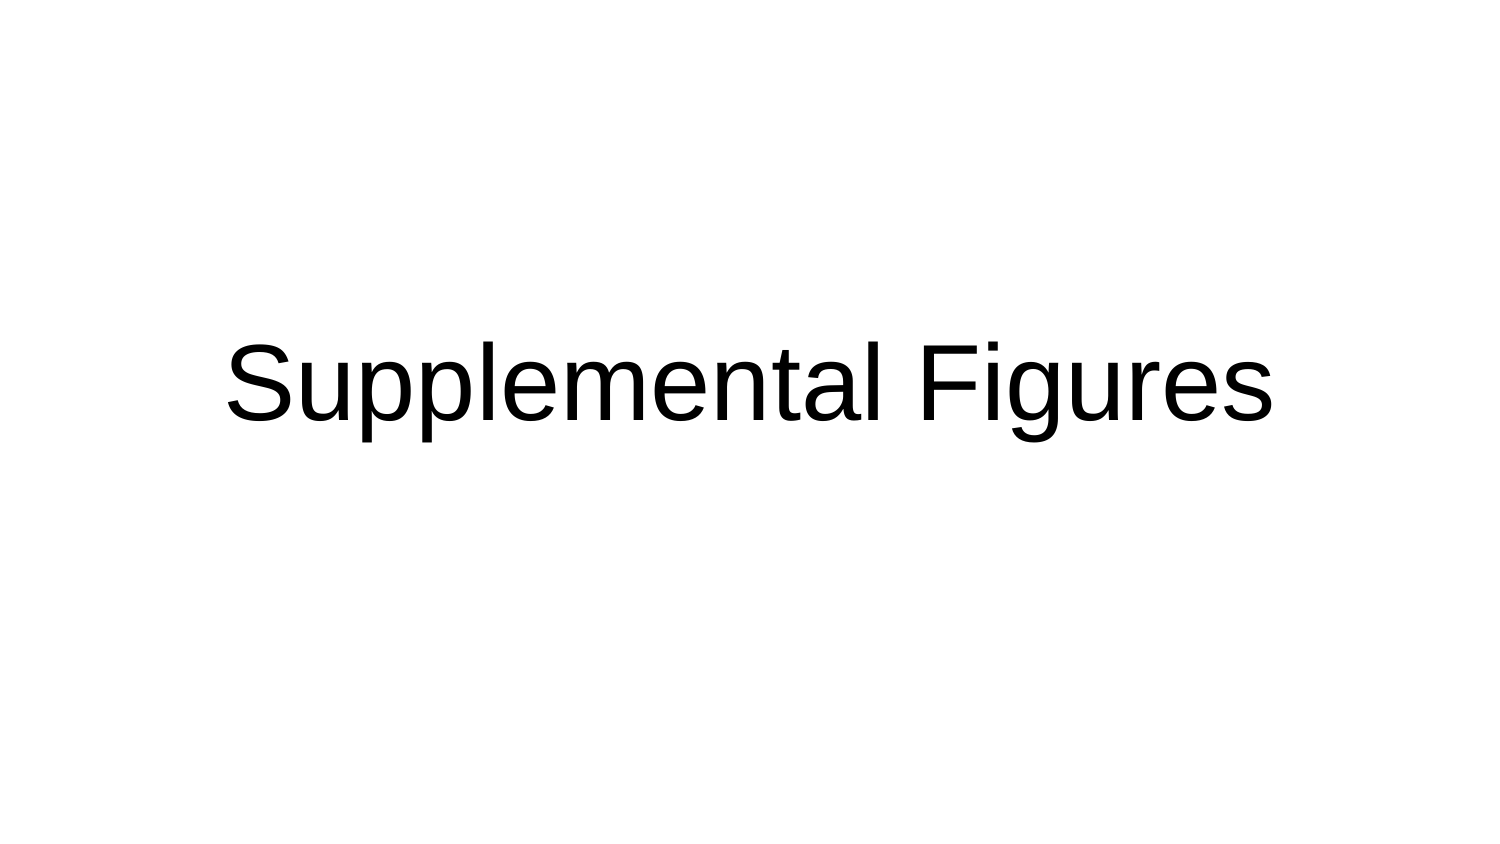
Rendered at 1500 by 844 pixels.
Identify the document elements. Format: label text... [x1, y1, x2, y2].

title Supplemental Figures [51, 122, 1449, 459]
